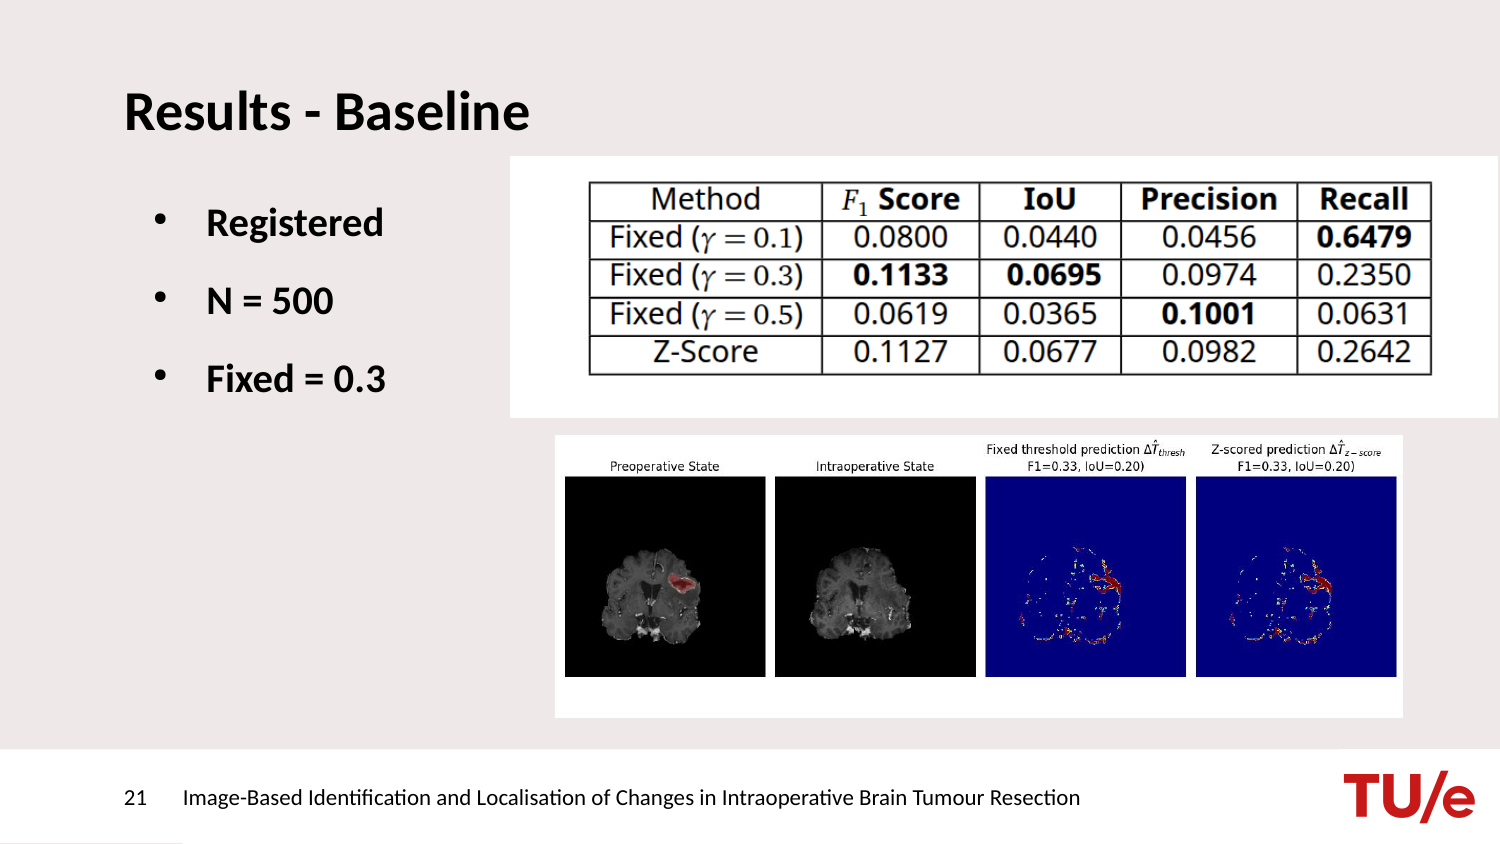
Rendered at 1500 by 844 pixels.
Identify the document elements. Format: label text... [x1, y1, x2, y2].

picture [510, 156, 1498, 418]
title Results - Baseline [124, 85, 1364, 174]
list Registered N = 500 Fixed = 0.3 [135, 195, 1375, 676]
picture [1339, 749, 1500, 844]
picture [554, 435, 1403, 718]
